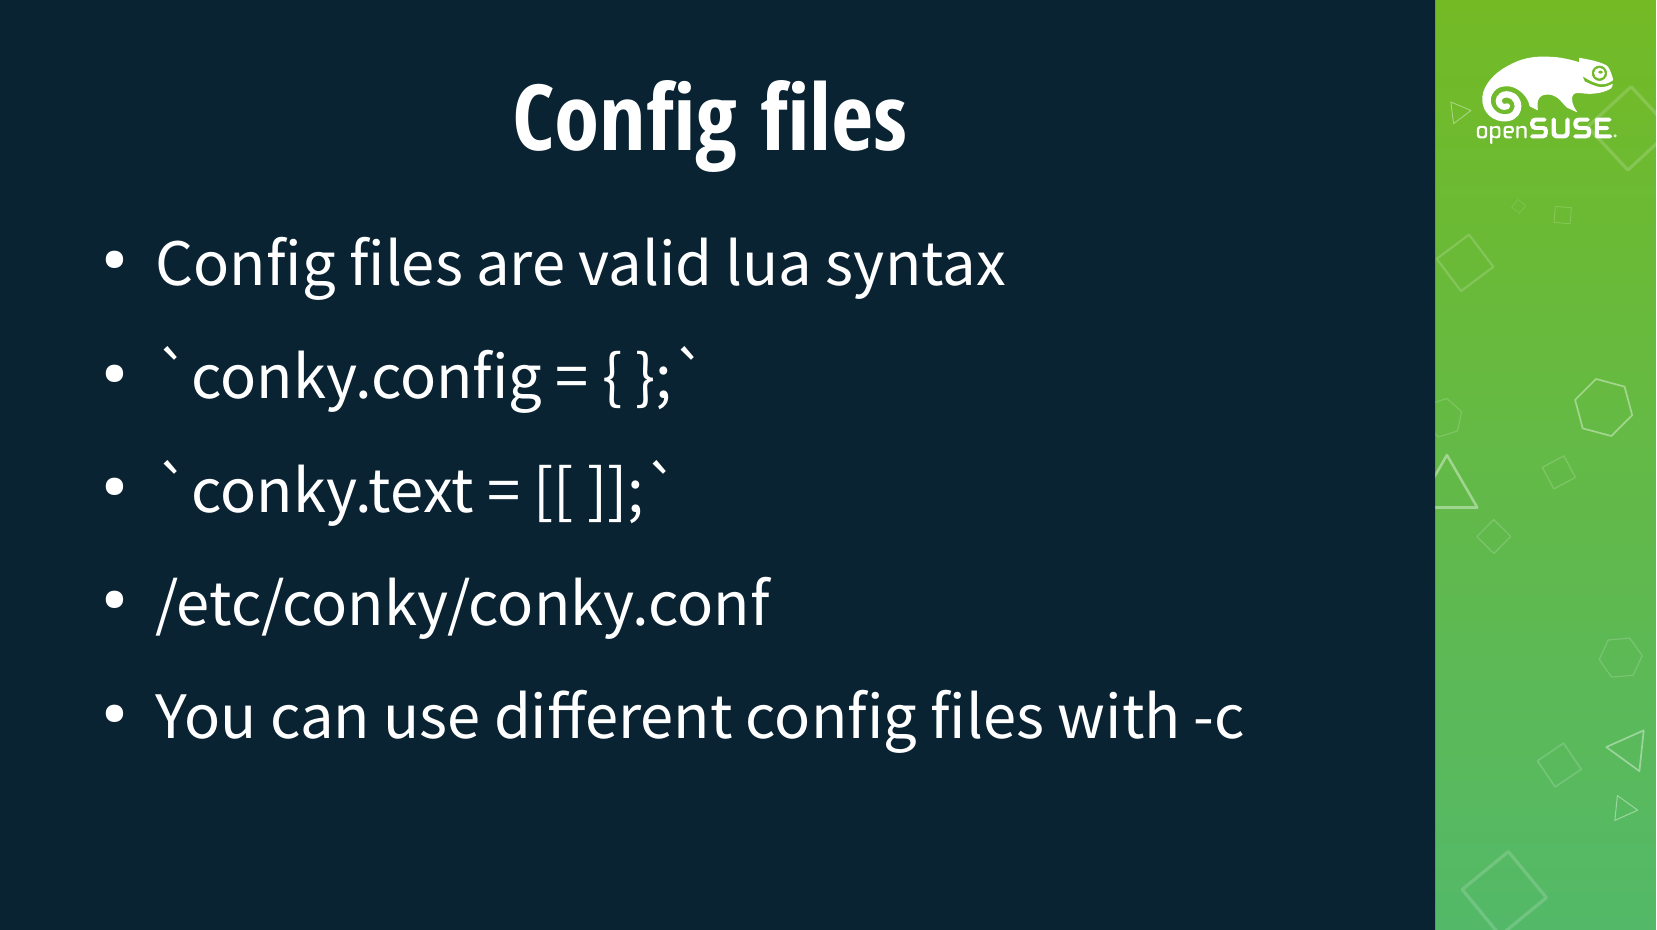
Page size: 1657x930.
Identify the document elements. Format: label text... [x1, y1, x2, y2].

title Config files [82, 37, 1338, 193]
list Config files are valid lua syntax `conky.config = { };` `conky.text = [[ ]];` /etc/conky/conky.conf You can use different config files with -c [84, 219, 1340, 760]
